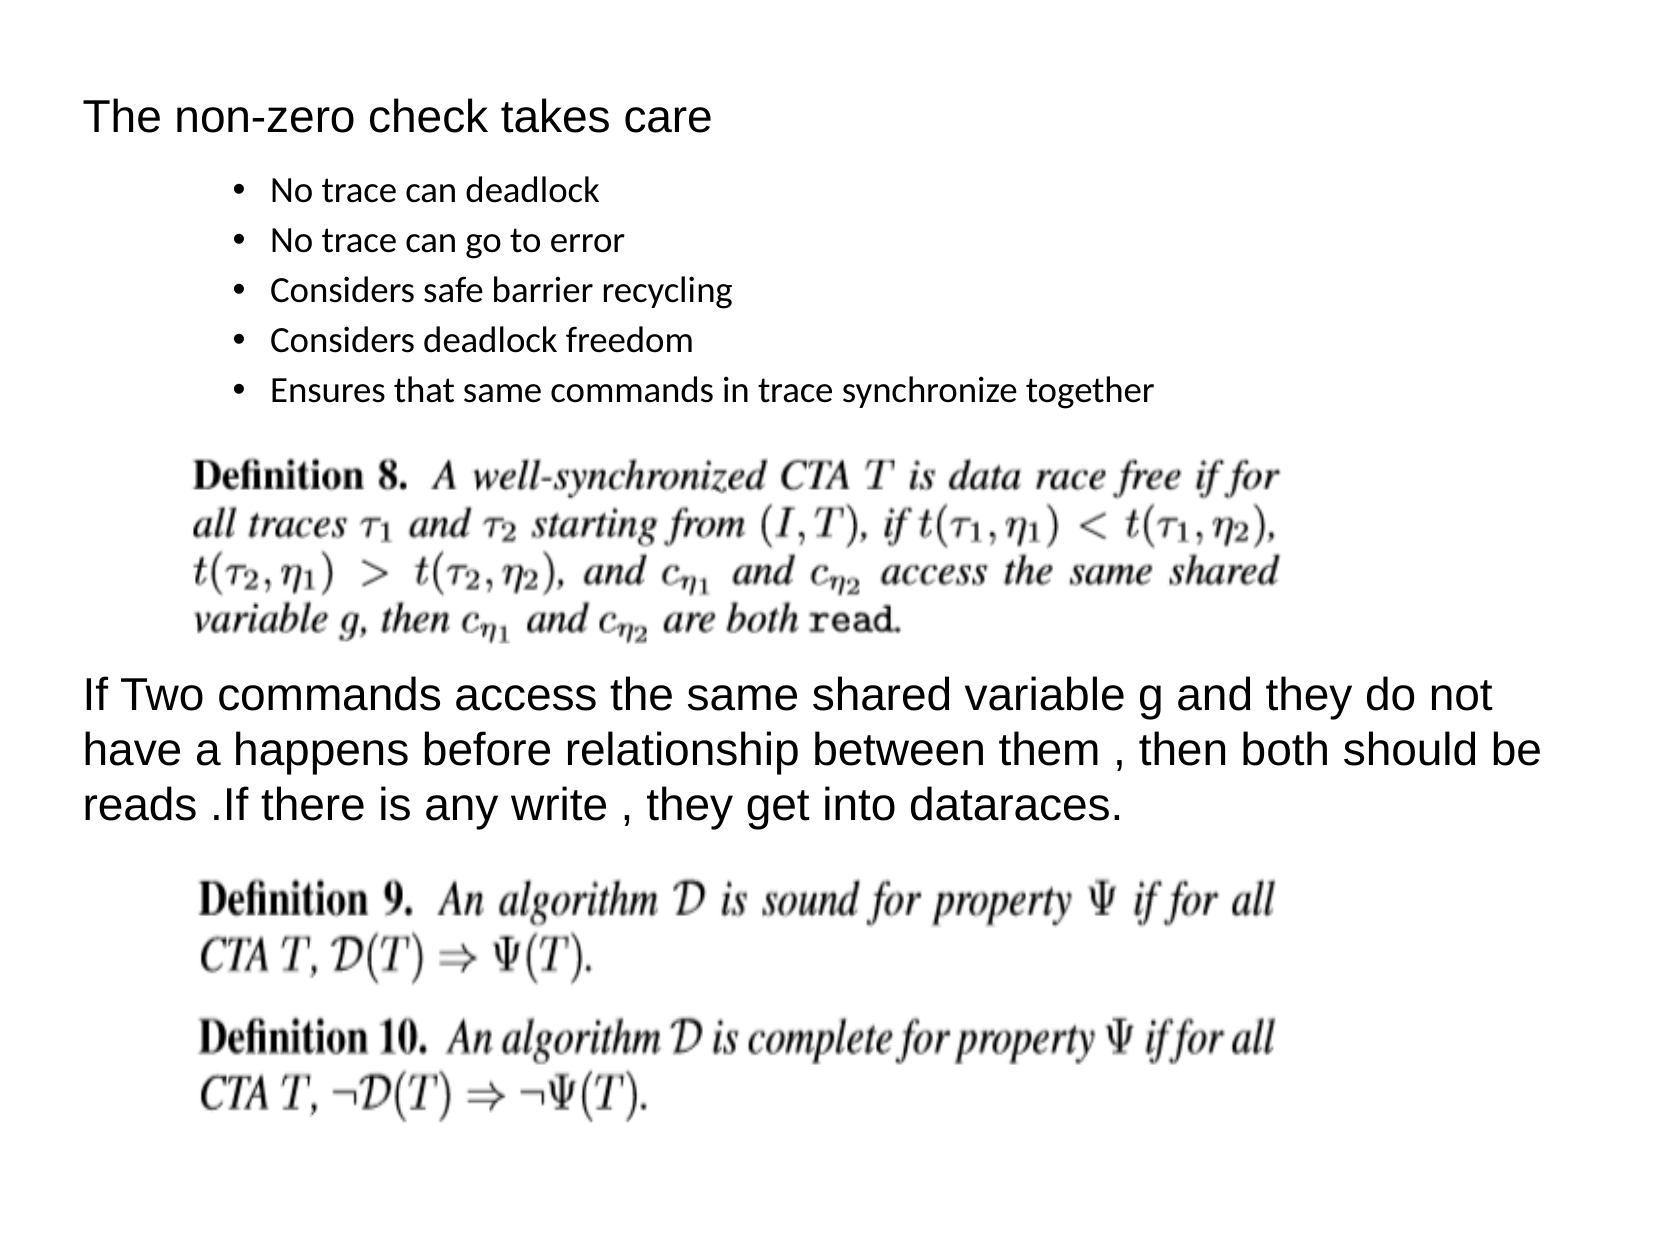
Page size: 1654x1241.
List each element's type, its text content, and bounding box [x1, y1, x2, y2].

picture [149, 854, 1328, 1172]
list The non-zero check takes care No trace can deadlock No trace can go to error Considers safe barrier recycling Considers deadlock freedom Ensures that same commands in trace synchronize together If Two commands access the same shared variable g and they do not have a happens before relationship between them , then both should be reads .If there is any write , they get into dataraces. [82, 86, 1571, 1108]
picture [148, 437, 1328, 667]
